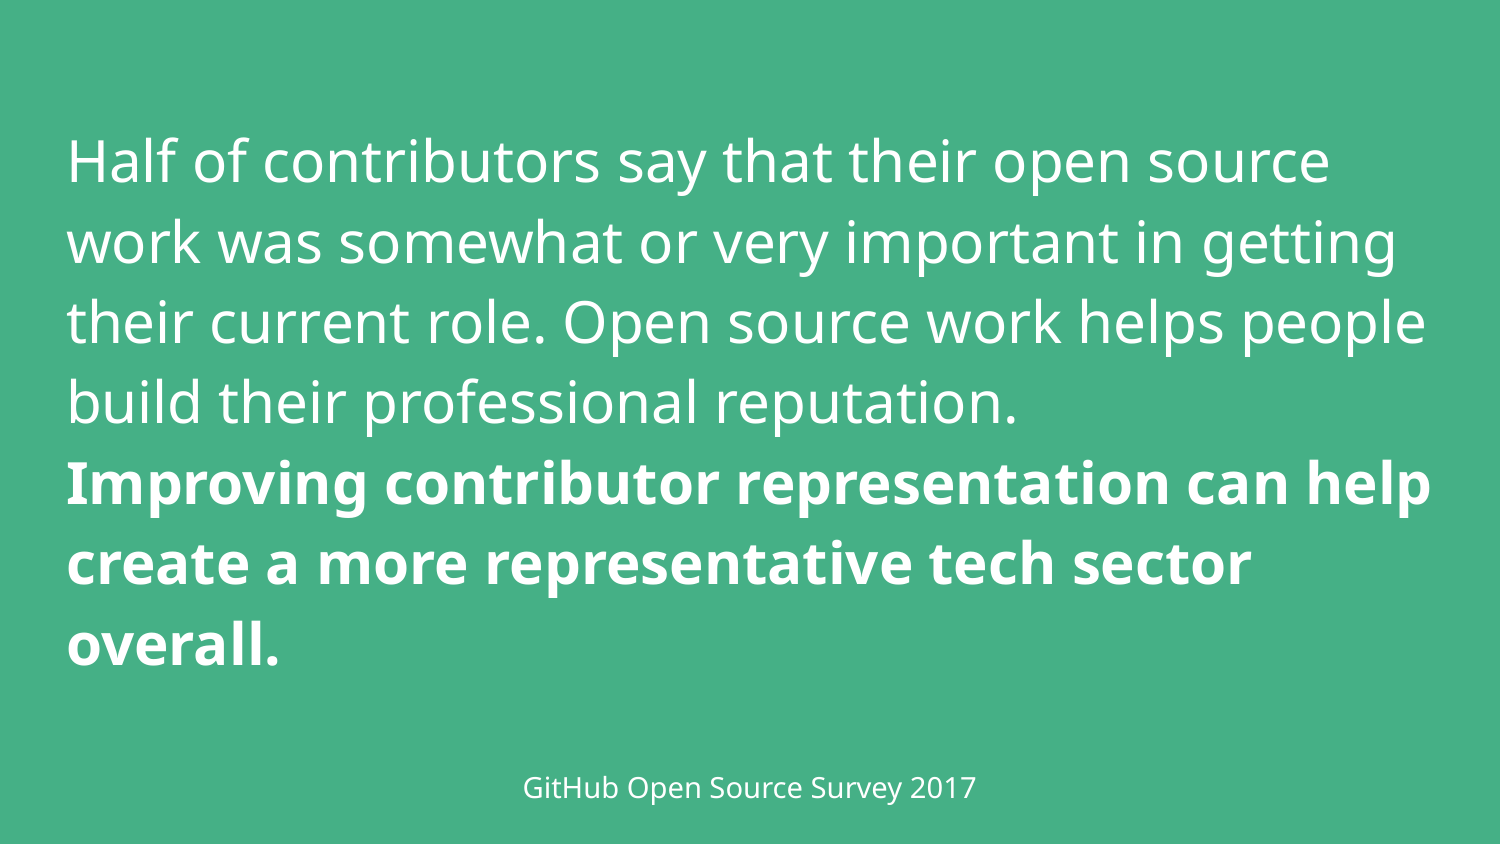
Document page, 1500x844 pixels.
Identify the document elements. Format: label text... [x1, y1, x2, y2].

title Half of contributors say that their open source work was somewhat or very important in getting their current role. Open source work helps people build their professional reputation. Improving contributor representation can help create a more representative tech sector overall. [51, 41, 1449, 749]
text_box GitHub Open Source Survey 2017 [51, 749, 1449, 814]
